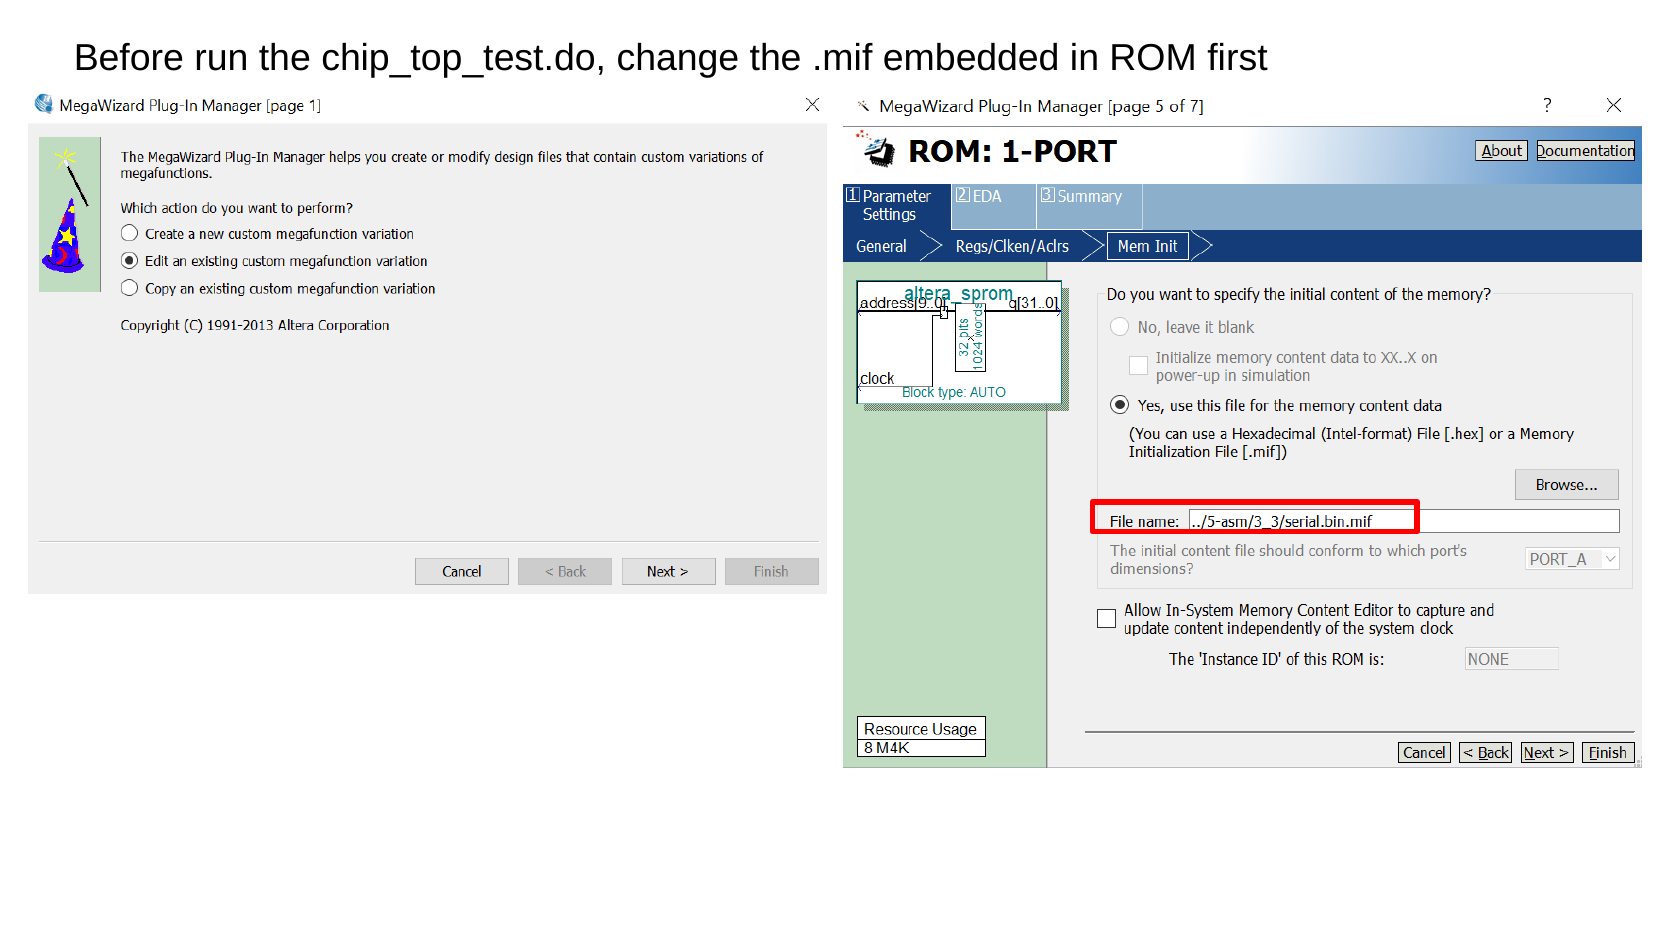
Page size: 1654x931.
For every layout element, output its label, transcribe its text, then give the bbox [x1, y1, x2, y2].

text_box Before run the chip_top_test.do, change the .mif embedded in ROM first [59, 29, 1477, 129]
picture [843, 88, 1642, 768]
picture [28, 88, 827, 594]
